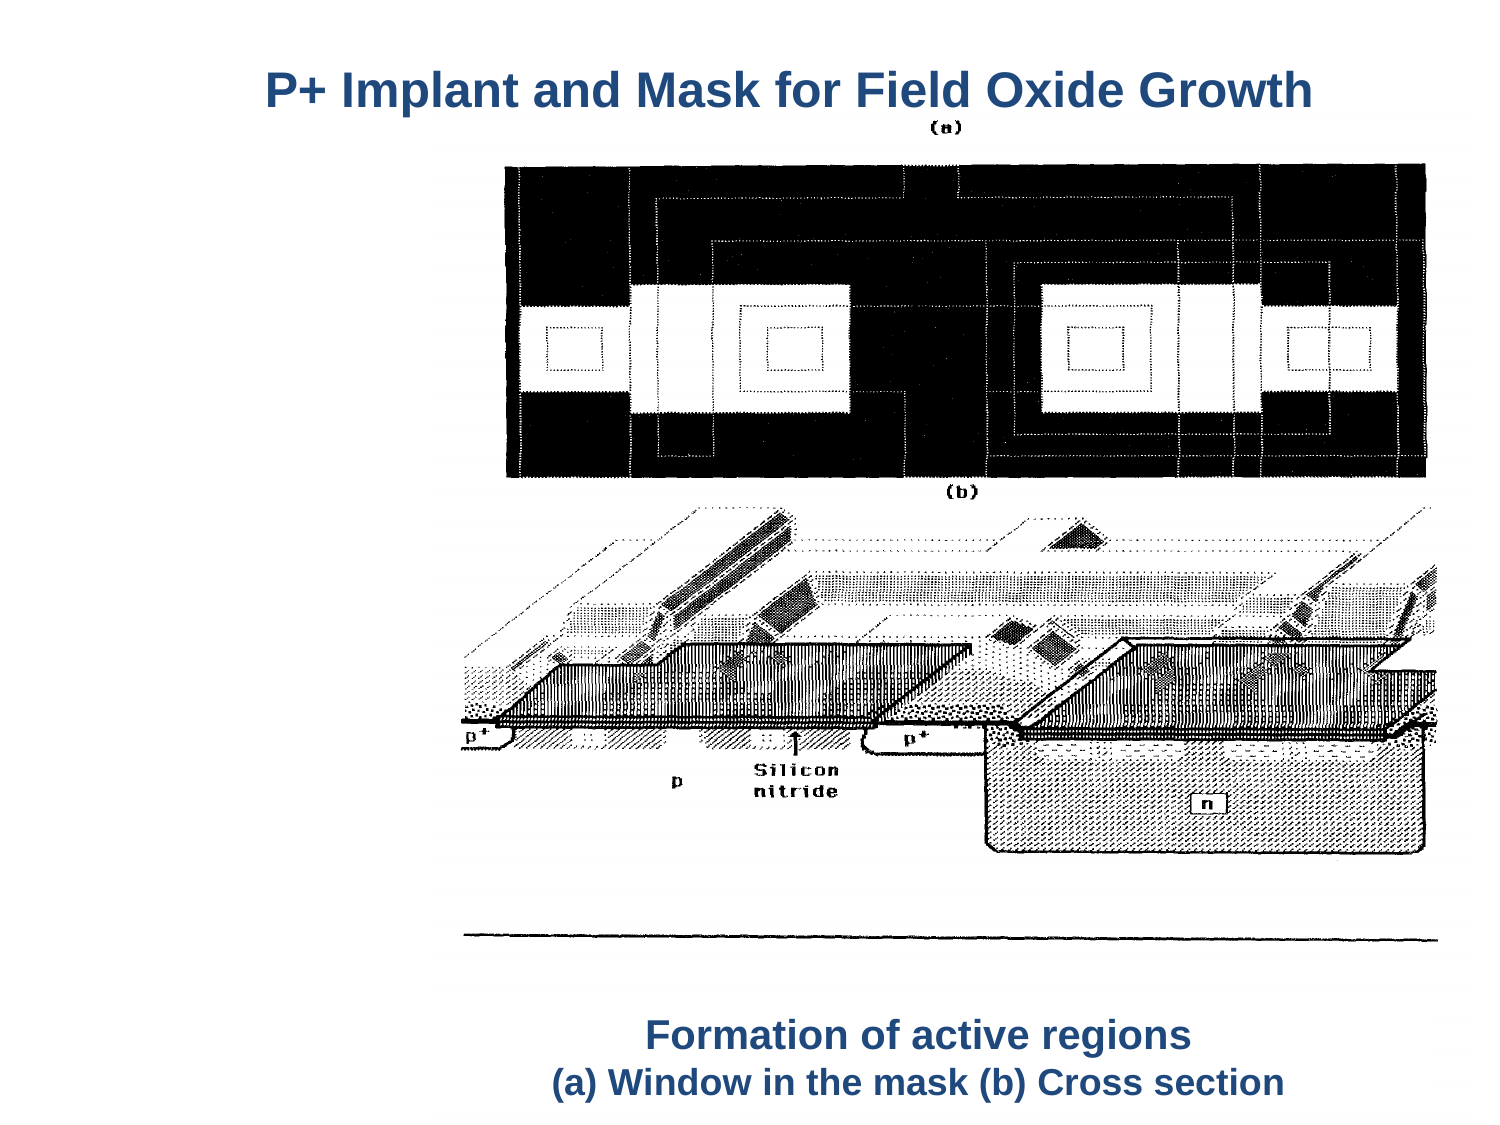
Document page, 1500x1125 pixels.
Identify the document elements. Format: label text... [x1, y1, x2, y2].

picture [425, 87, 1476, 1125]
text_box P+ Implant and Mask for Field Oxide Growth [249, 49, 1463, 126]
text_box Formation of active regions (a) Window in the mask (b) Cross section [412, 999, 1426, 1111]
